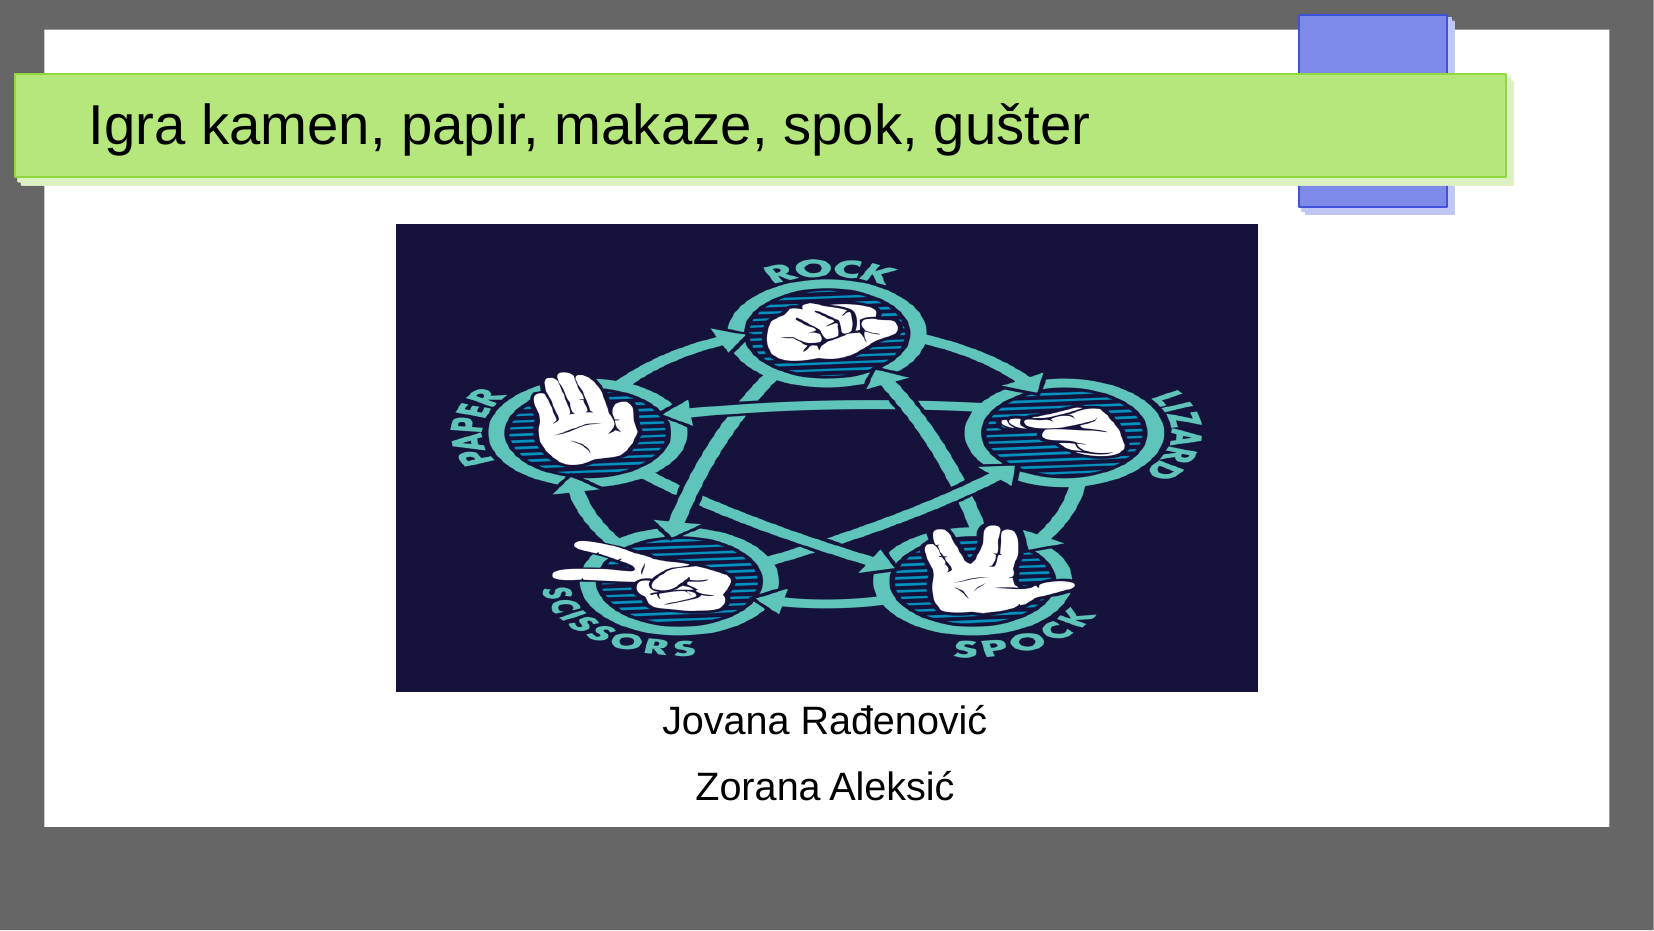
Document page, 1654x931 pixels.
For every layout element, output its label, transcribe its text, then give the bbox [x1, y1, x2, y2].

picture [396, 224, 1258, 692]
title Igra kamen, papir, makaze, spok, gušter [88, 73, 1506, 178]
text_box Jovana Rađenović Zorana Aleksić [637, 691, 1013, 817]
